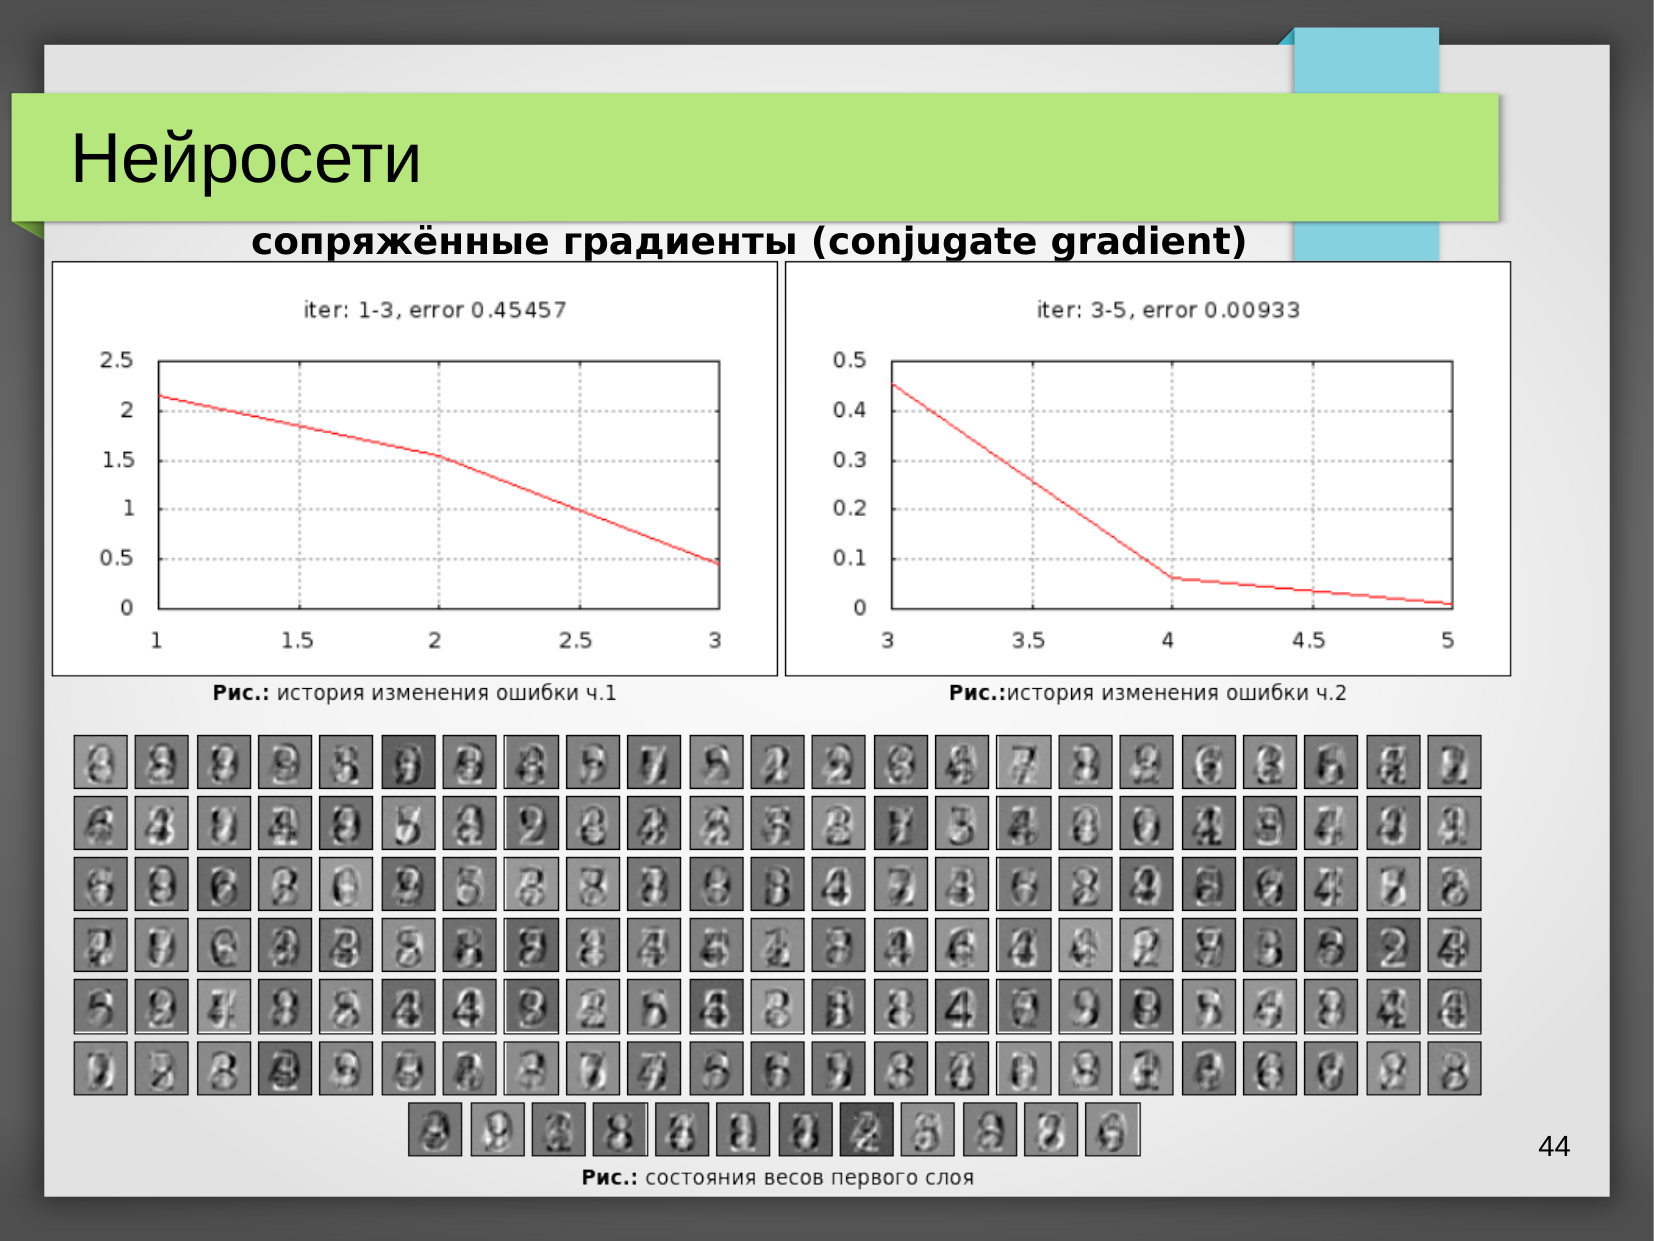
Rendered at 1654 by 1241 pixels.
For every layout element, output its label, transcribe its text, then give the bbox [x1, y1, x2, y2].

title Нейросети [70, 118, 1205, 199]
picture [0, 0, 1654, 1241]
text_box сопряжённые градиенты (conjugate gradient) [236, 212, 1264, 258]
